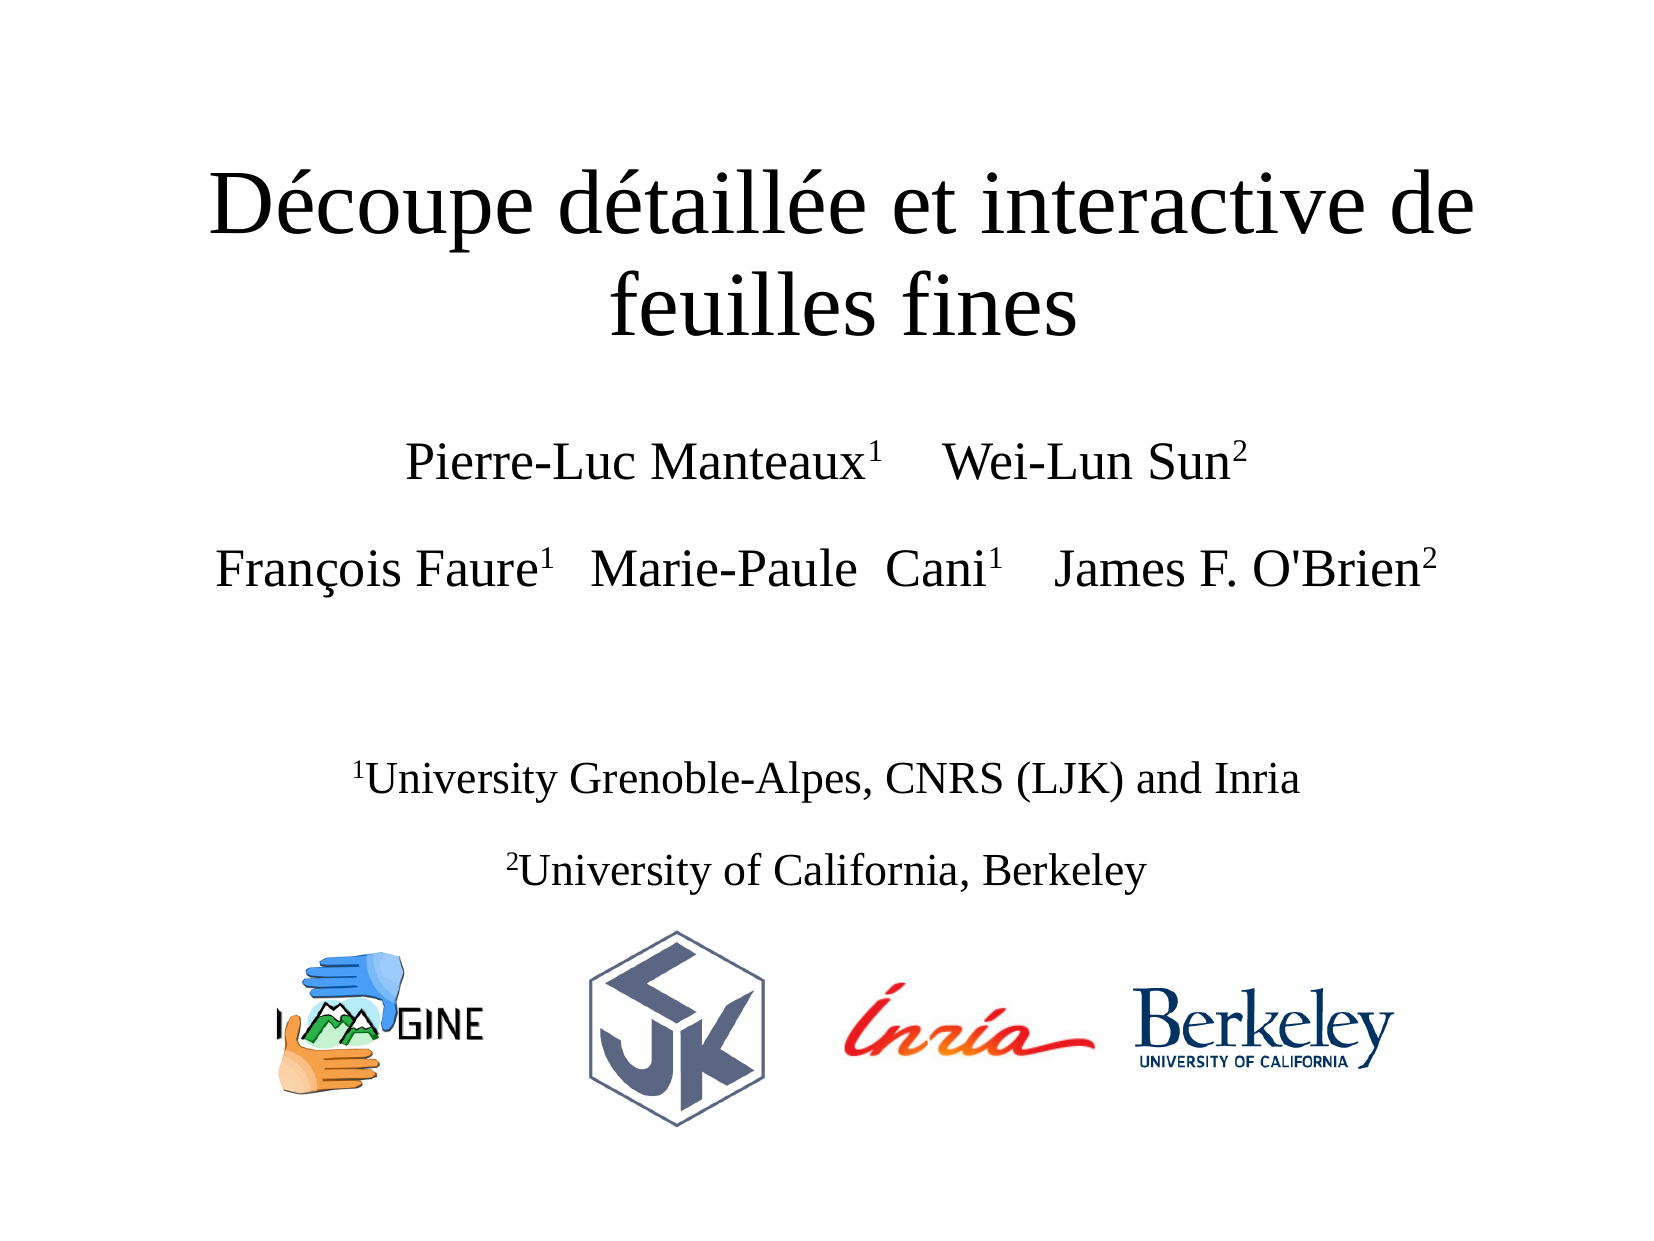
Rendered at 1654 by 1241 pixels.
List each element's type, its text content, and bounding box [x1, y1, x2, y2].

picture [1121, 971, 1407, 1086]
picture [831, 969, 1110, 1089]
picture [586, 929, 767, 1128]
picture [246, 945, 520, 1111]
title Découpe détaillée et interactive de feuilles fines [82, 150, 1606, 358]
subtitle Pierre-Luc Manteaux1 Wei-Lun Sun2 François Faure1 Marie-Paule Cani1 James F. O'Brien2 [85, 407, 1569, 622]
text_box 1University Grenoble-Alpes, CNRS (LJK) and Inria 2University of California, Berkeley [180, 745, 1474, 946]
